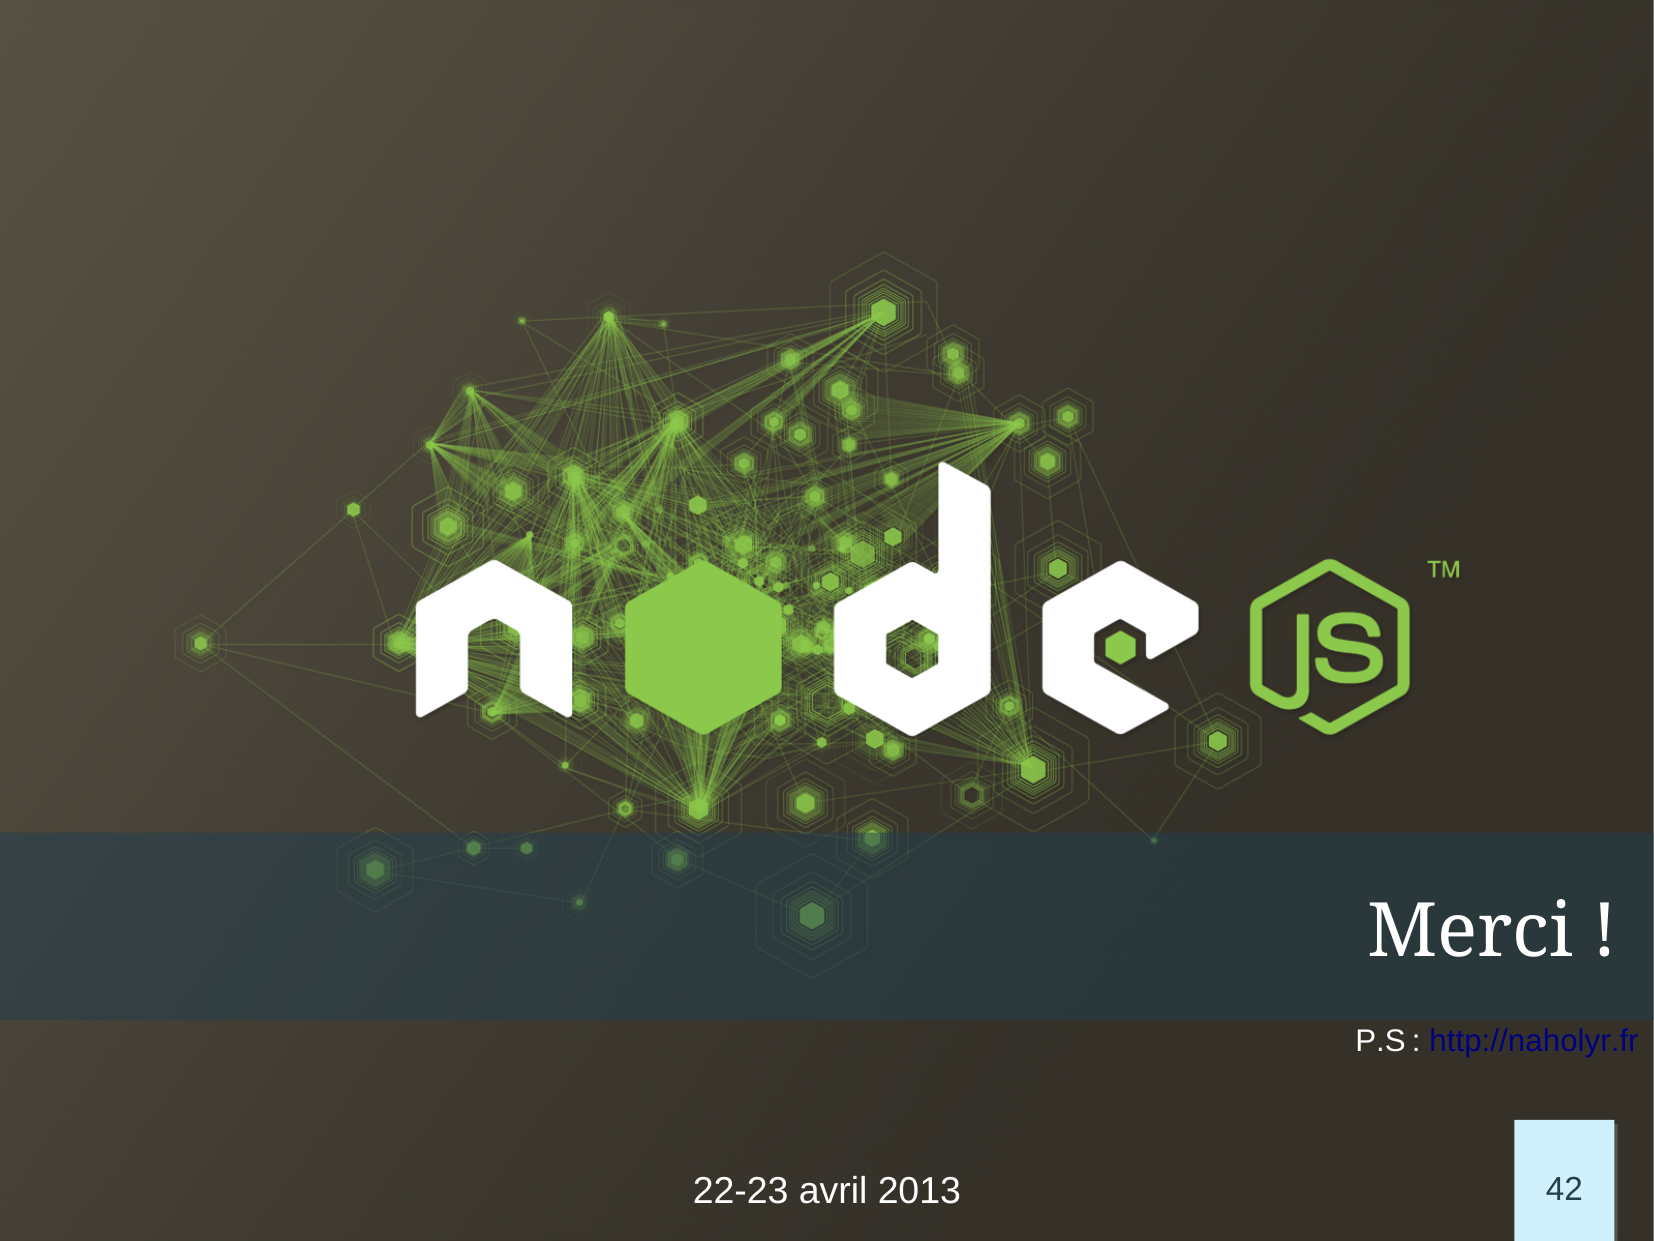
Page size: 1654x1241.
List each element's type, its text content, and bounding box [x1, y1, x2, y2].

picture [0, 0, 1654, 832]
title Merci ! [0, 832, 1654, 1021]
text_box P.S : http://naholyr.fr [1340, 1015, 1654, 1066]
picture [0, 1021, 1654, 1241]
